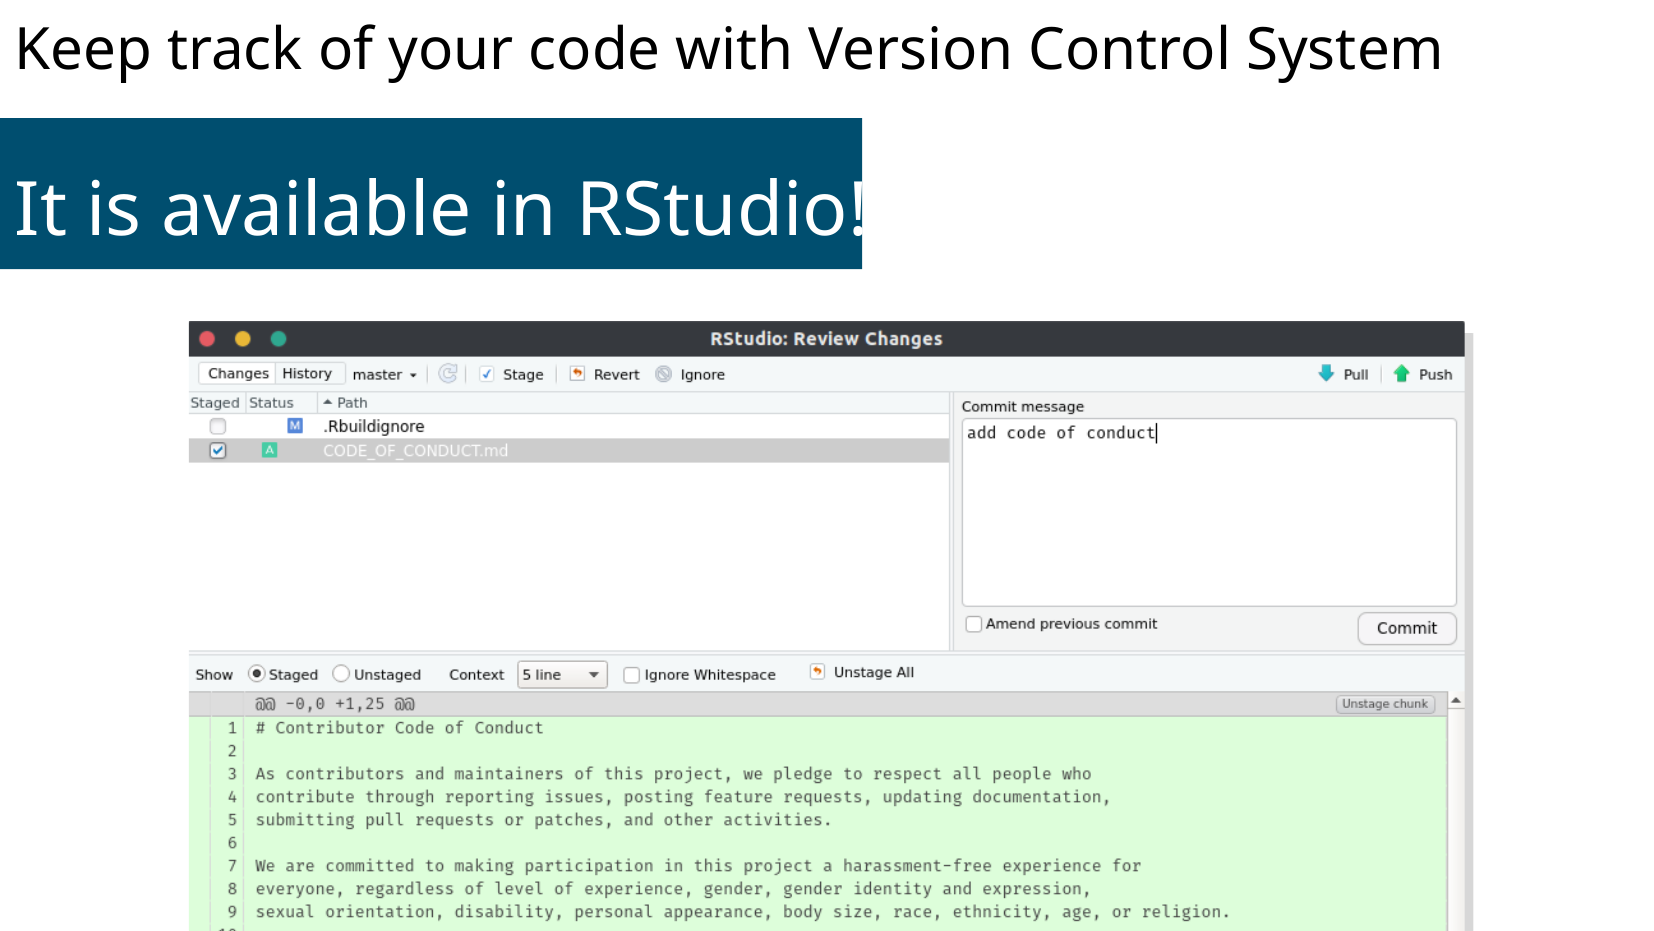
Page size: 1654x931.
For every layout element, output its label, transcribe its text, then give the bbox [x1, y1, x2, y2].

text_box It is available in RStudio! [0, 148, 848, 251]
text_box Keep track of your code with Version Control System [0, 0, 1437, 103]
text_box [0, 118, 863, 270]
picture [188, 321, 1465, 931]
